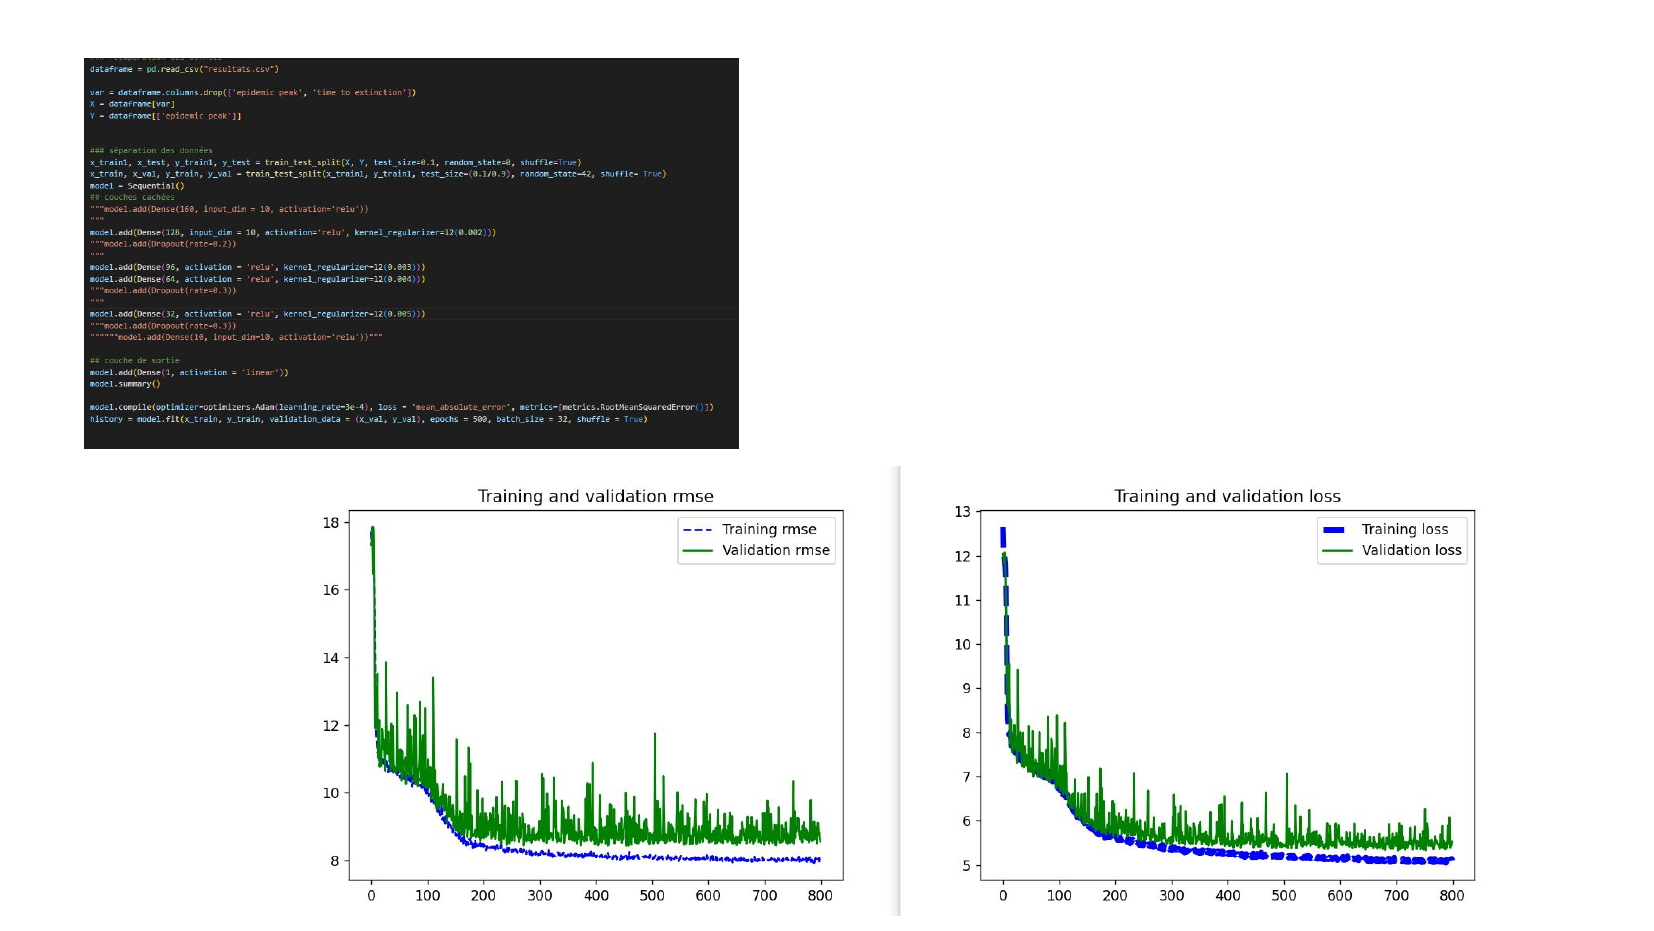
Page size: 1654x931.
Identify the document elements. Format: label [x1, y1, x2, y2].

picture [84, 58, 739, 450]
picture [295, 466, 1506, 916]
